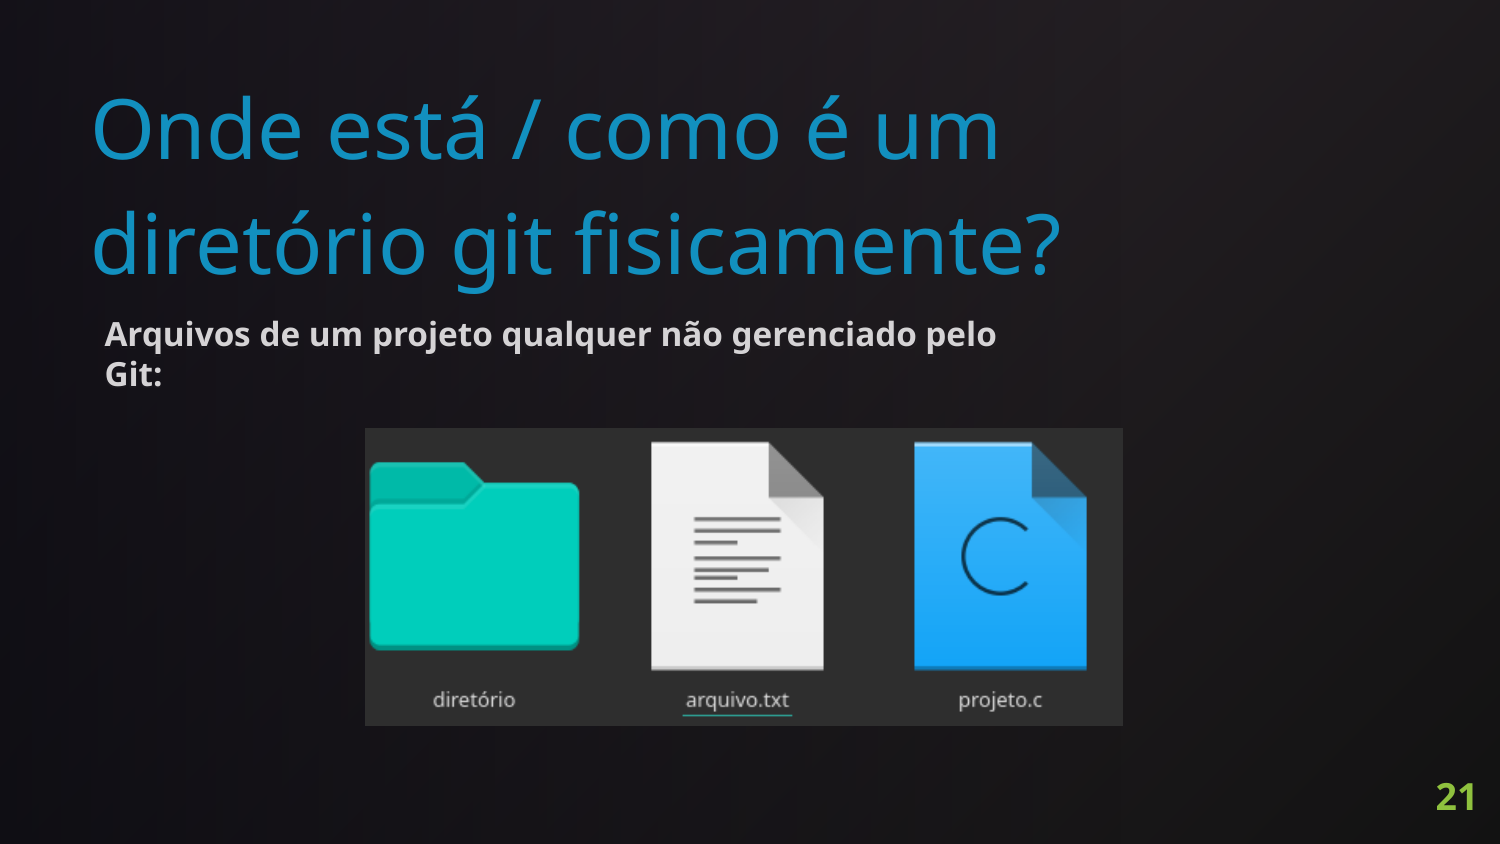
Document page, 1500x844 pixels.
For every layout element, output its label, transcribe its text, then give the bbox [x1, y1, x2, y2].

slide_number <number> [1407, 752, 1494, 844]
list Arquivos de um projeto qualquer não gerenciado pelo Git: [89, 298, 1018, 380]
picture [365, 428, 1123, 726]
title Onde está / como é um diretório git fisicamente? [75, 71, 1140, 307]
